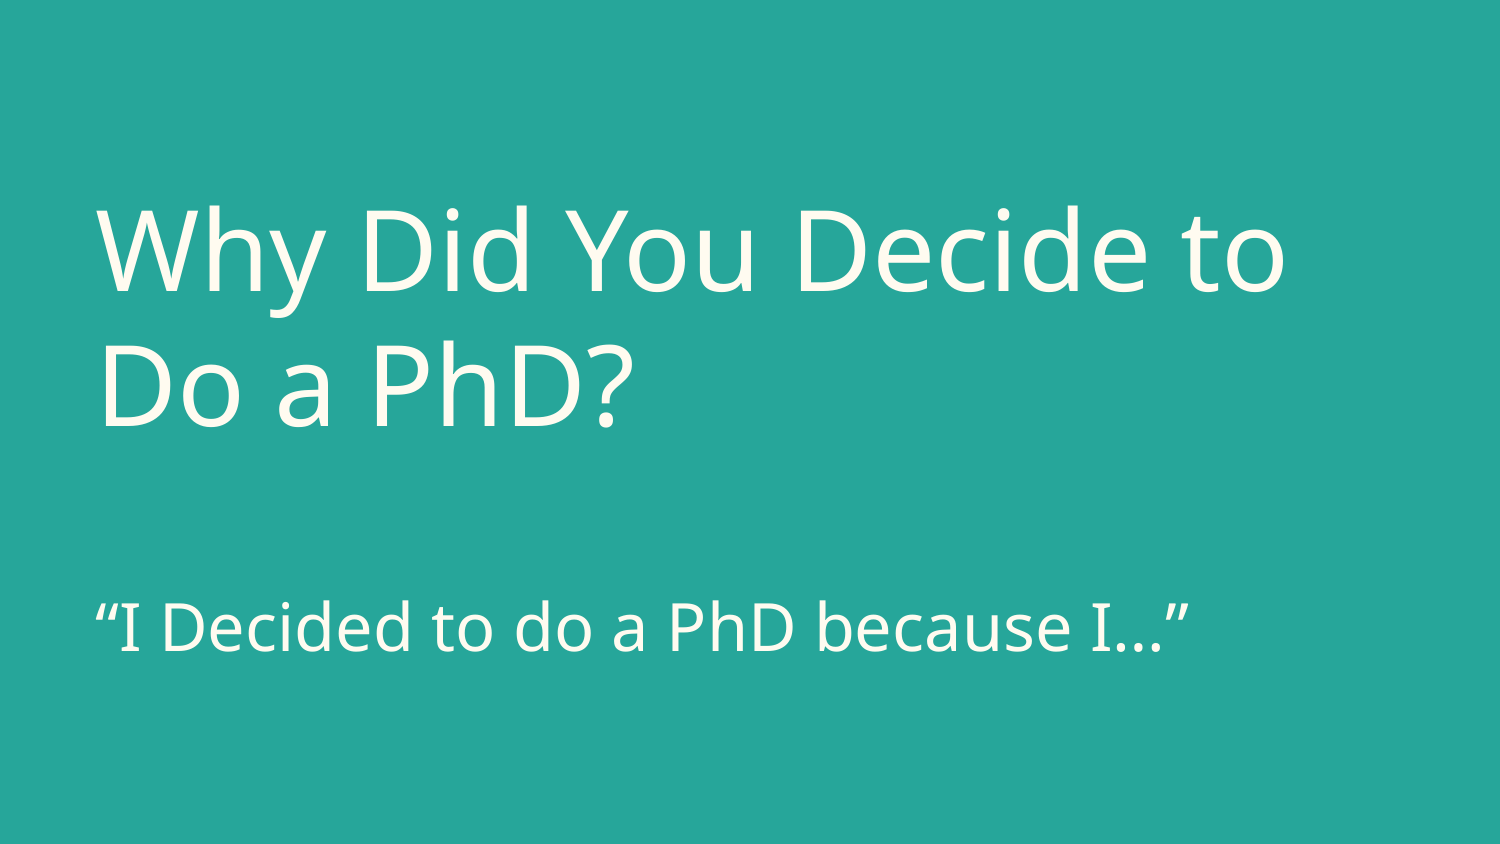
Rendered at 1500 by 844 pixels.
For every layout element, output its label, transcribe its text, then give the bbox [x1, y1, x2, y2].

title Why Did You Decide to Do a PhD? “I Decided to do a PhD because I…” [80, 86, 1456, 758]
